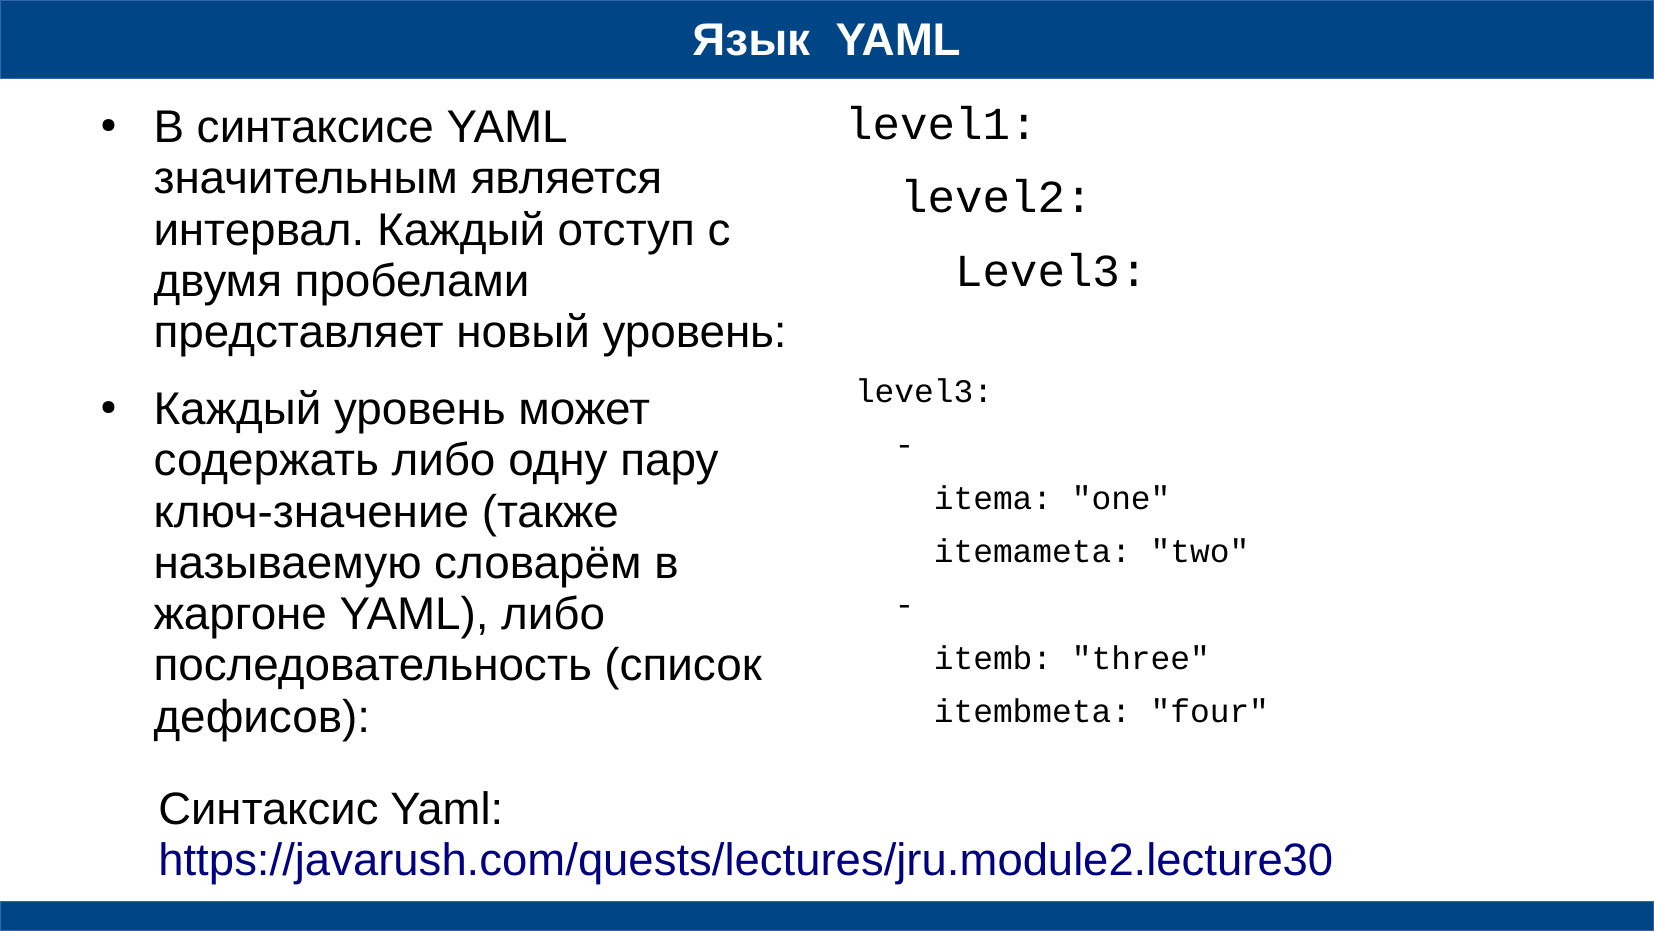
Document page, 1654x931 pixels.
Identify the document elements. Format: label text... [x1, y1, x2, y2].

title Язык YAML [0, 0, 1654, 79]
text_box Синтаксиc Yaml: https://javarush.com/quests/lectures/jru.module2.lecture30 [143, 776, 1531, 916]
list level1: level2: Level3: [845, 101, 1572, 359]
list В синтаксисе YAML значительным является интервал. Каждый отступ с двумя пробелами представляет новый уровень: [82, 101, 809, 359]
list Каждый уровень может содержать либо одну пару ключ-значение (также называемую словарём в жаргоне YAML), либо последовательность (список дефисов): [82, 382, 809, 796]
list level3: - itema: "one" itemameta: "two" - itemb: "three" itembmeta: "four" [855, 375, 1607, 736]
